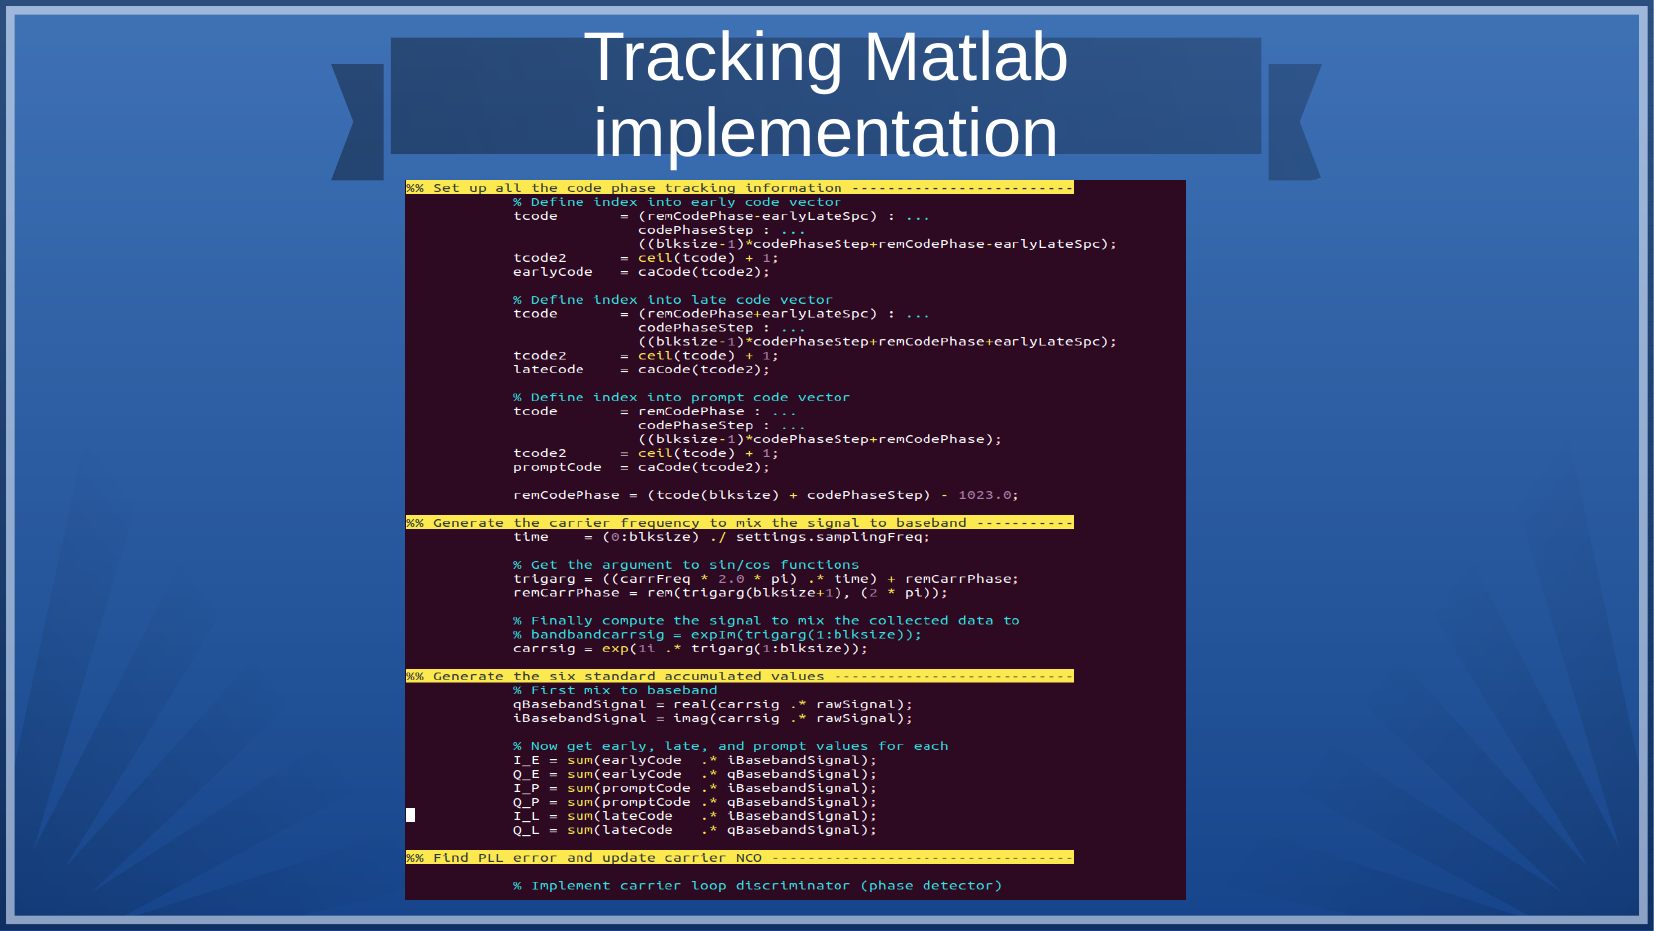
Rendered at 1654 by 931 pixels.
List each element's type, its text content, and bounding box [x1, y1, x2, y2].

picture [405, 180, 1186, 901]
title Tracking Matlab implementation [389, 17, 1264, 172]
